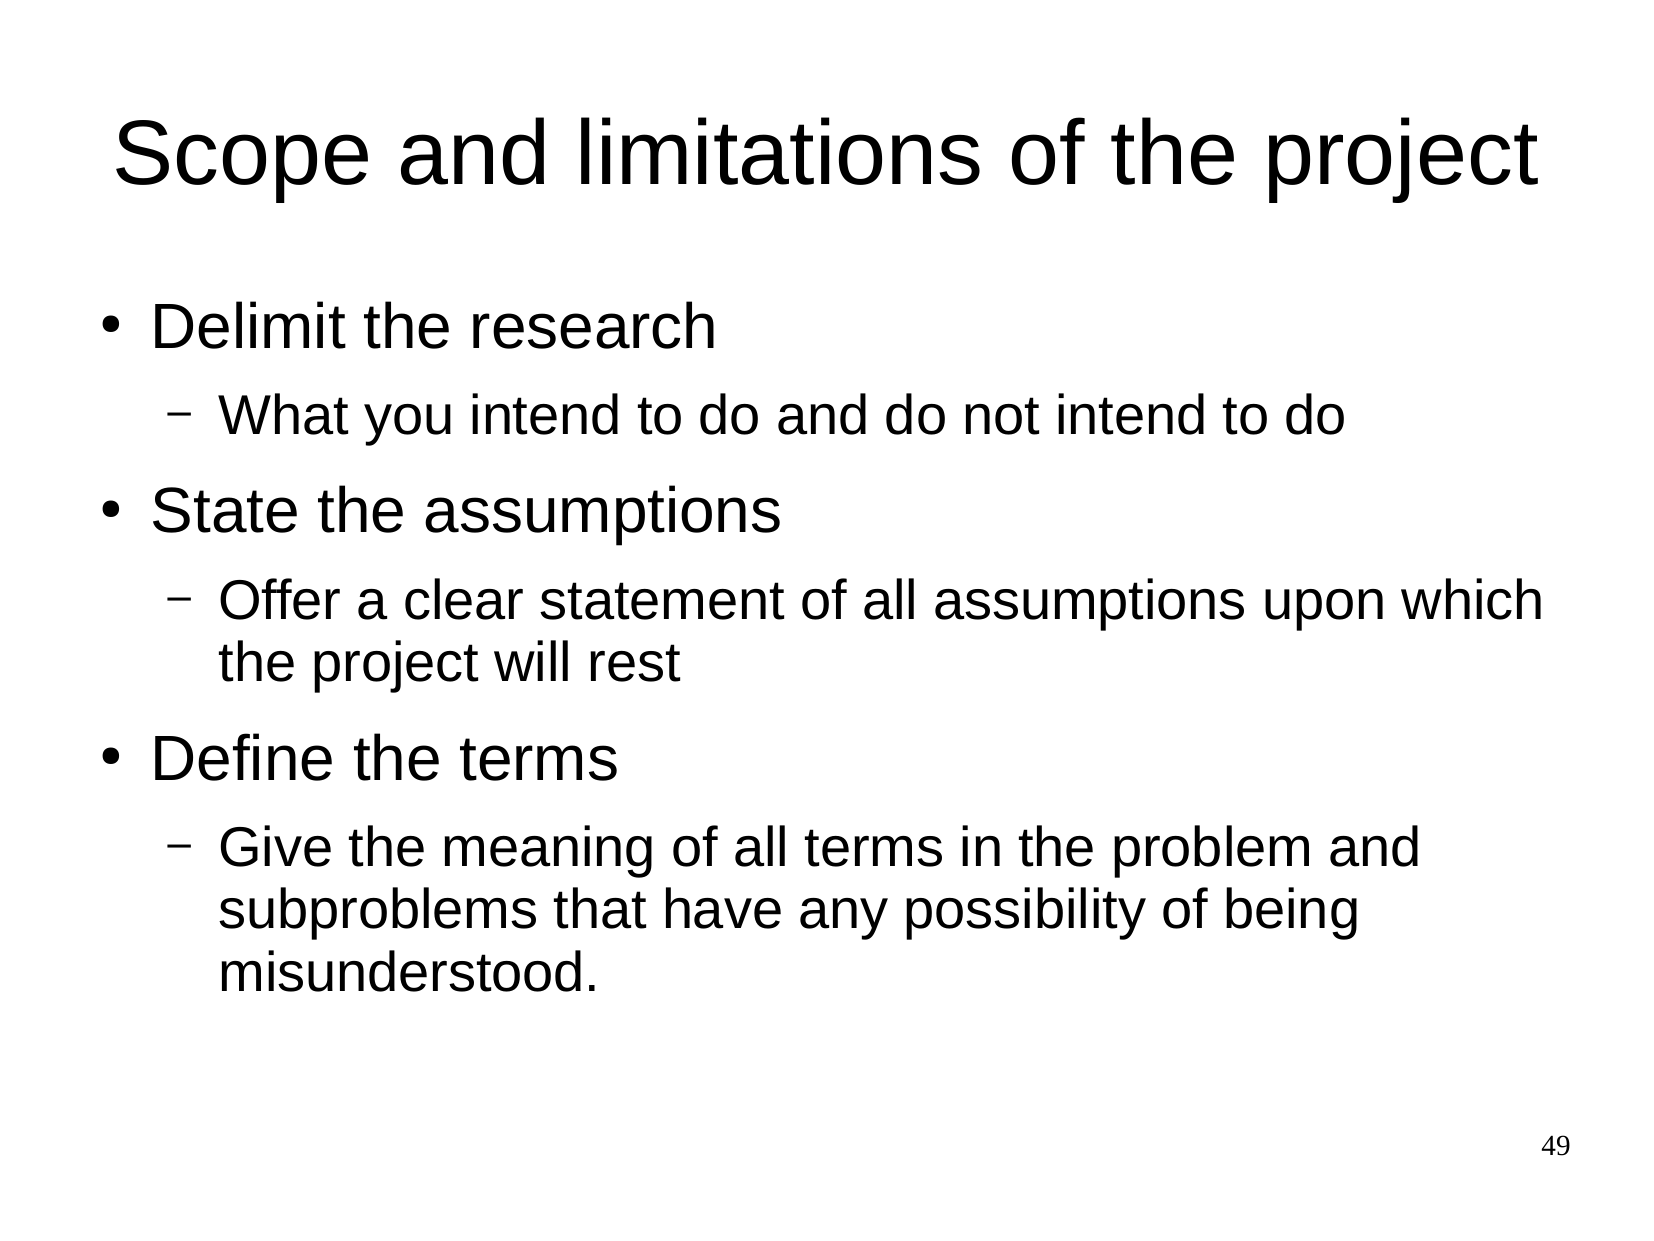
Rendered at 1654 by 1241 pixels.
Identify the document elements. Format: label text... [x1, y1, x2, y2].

list Delimit the research What you intend to do and do not intend to do State the assumptions Offer a clear statement of all assumptions upon which the project will rest Define the terms Give the meaning of all terms in the problem and subproblems that have any possibility of being misunderstood. [82, 290, 1571, 1010]
title Scope and limitations of the project [82, 49, 1571, 257]
